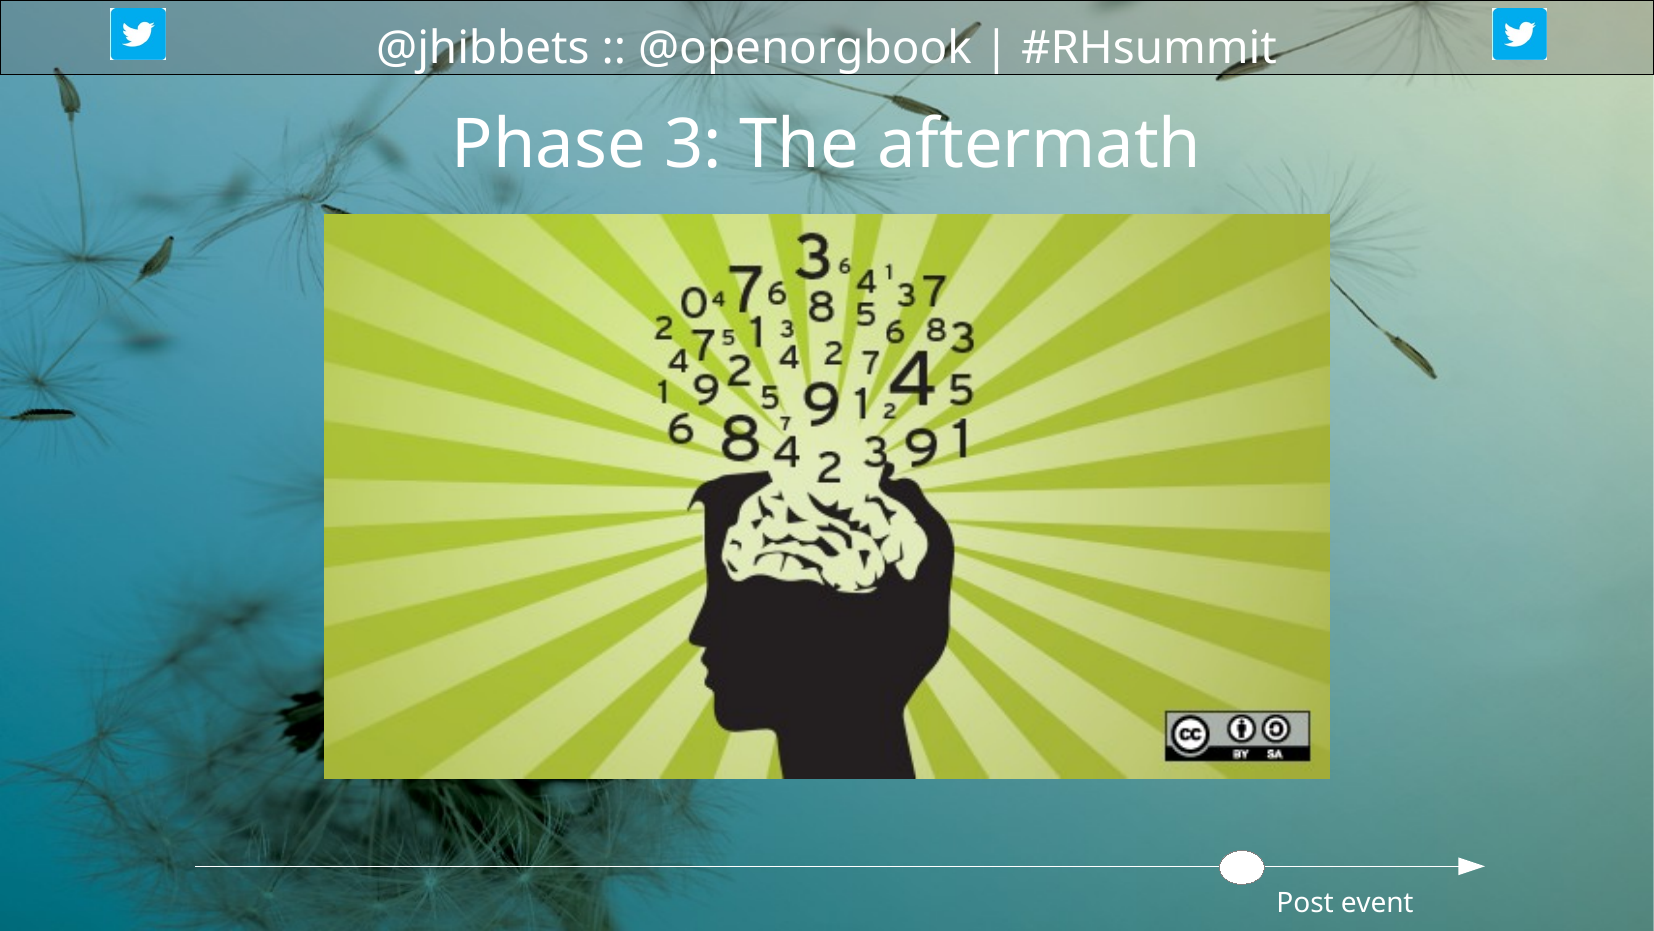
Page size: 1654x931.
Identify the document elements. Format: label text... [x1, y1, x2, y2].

picture [124, 22, 154, 46]
title Phase 3: The aftermath [82, 63, 1571, 219]
text_box [1219, 850, 1265, 885]
picture [0, 75, 1654, 931]
text_box Post event [1261, 879, 1480, 923]
picture [1506, 22, 1535, 46]
